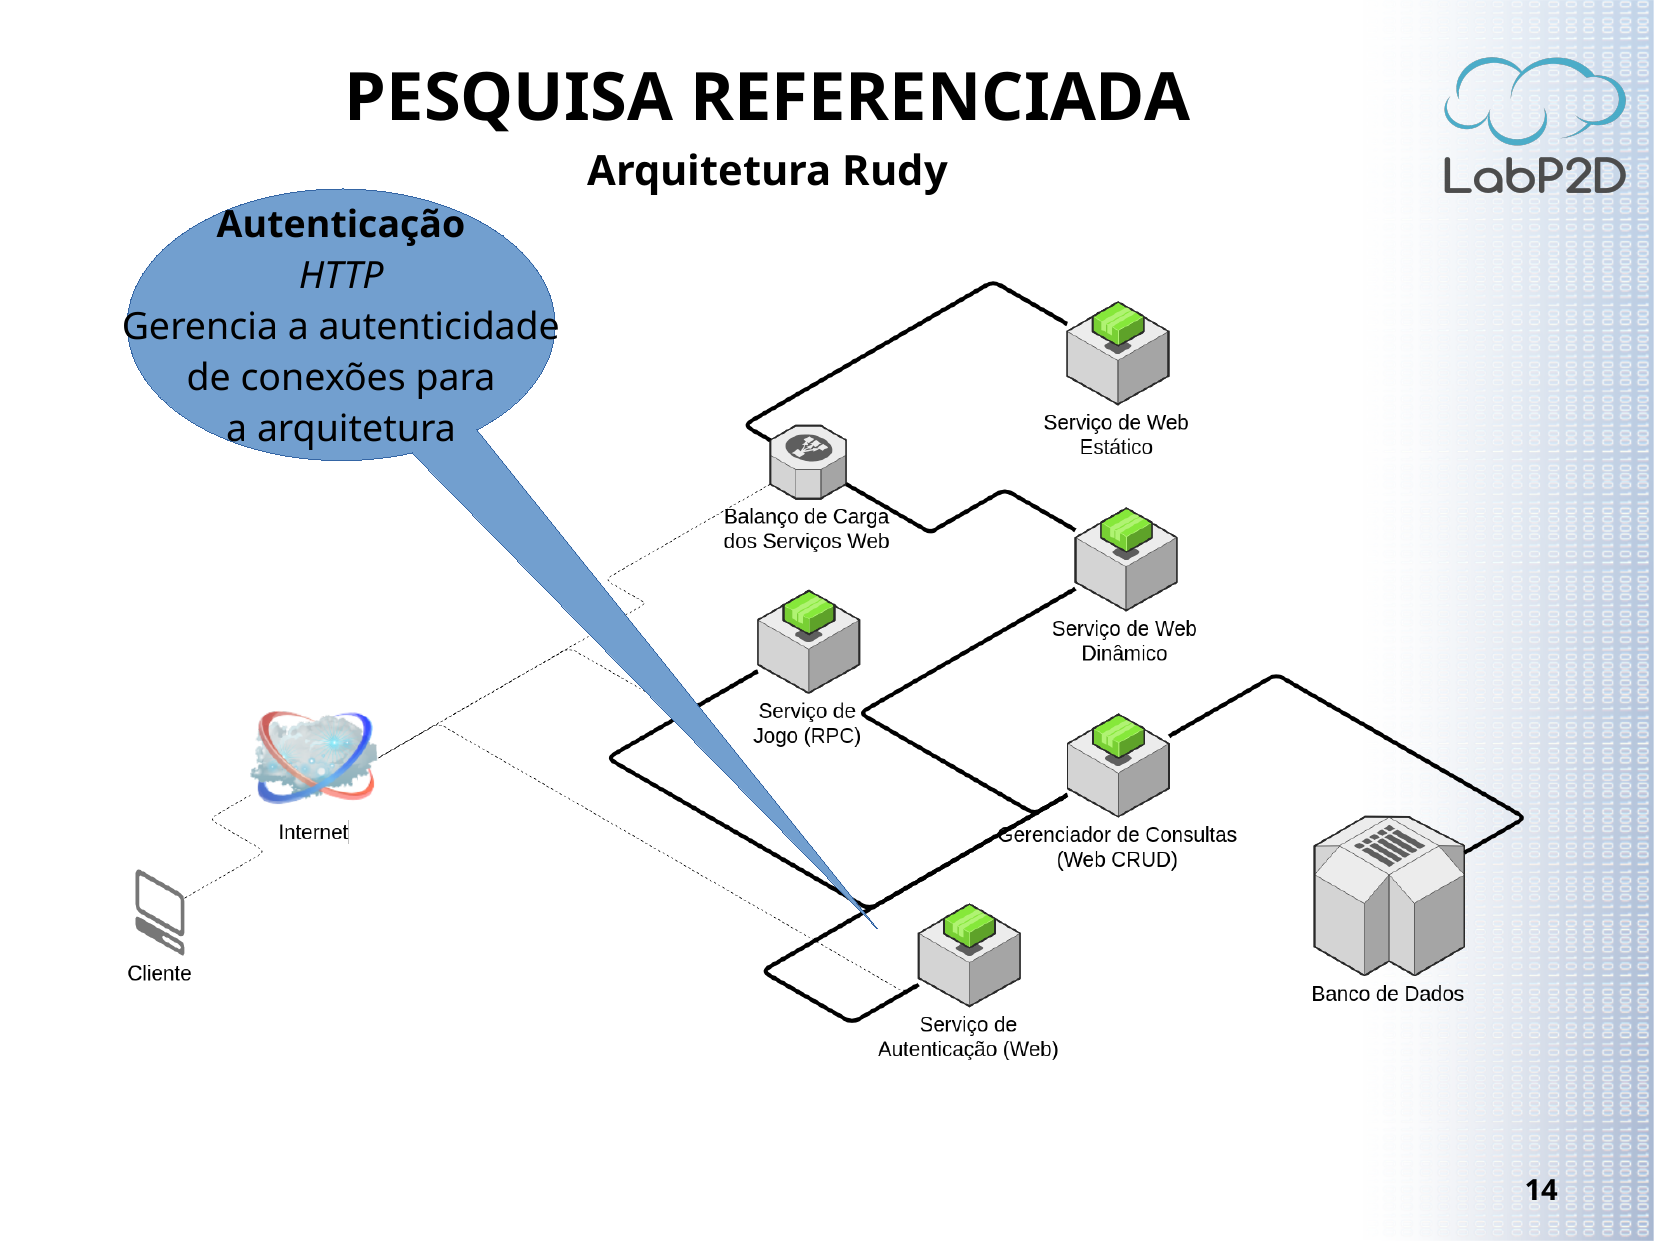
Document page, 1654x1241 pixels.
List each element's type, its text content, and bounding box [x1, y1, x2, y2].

text_box Autenticação HTTP Gerencia a autenticidade de conexões para a arquitetura [127, 188, 878, 929]
title PESQUISA REFERENCIADA Arquitetura Rudy [82, 19, 1453, 227]
picture [127, 1, 1654, 1240]
picture [127, 279, 139, 313]
